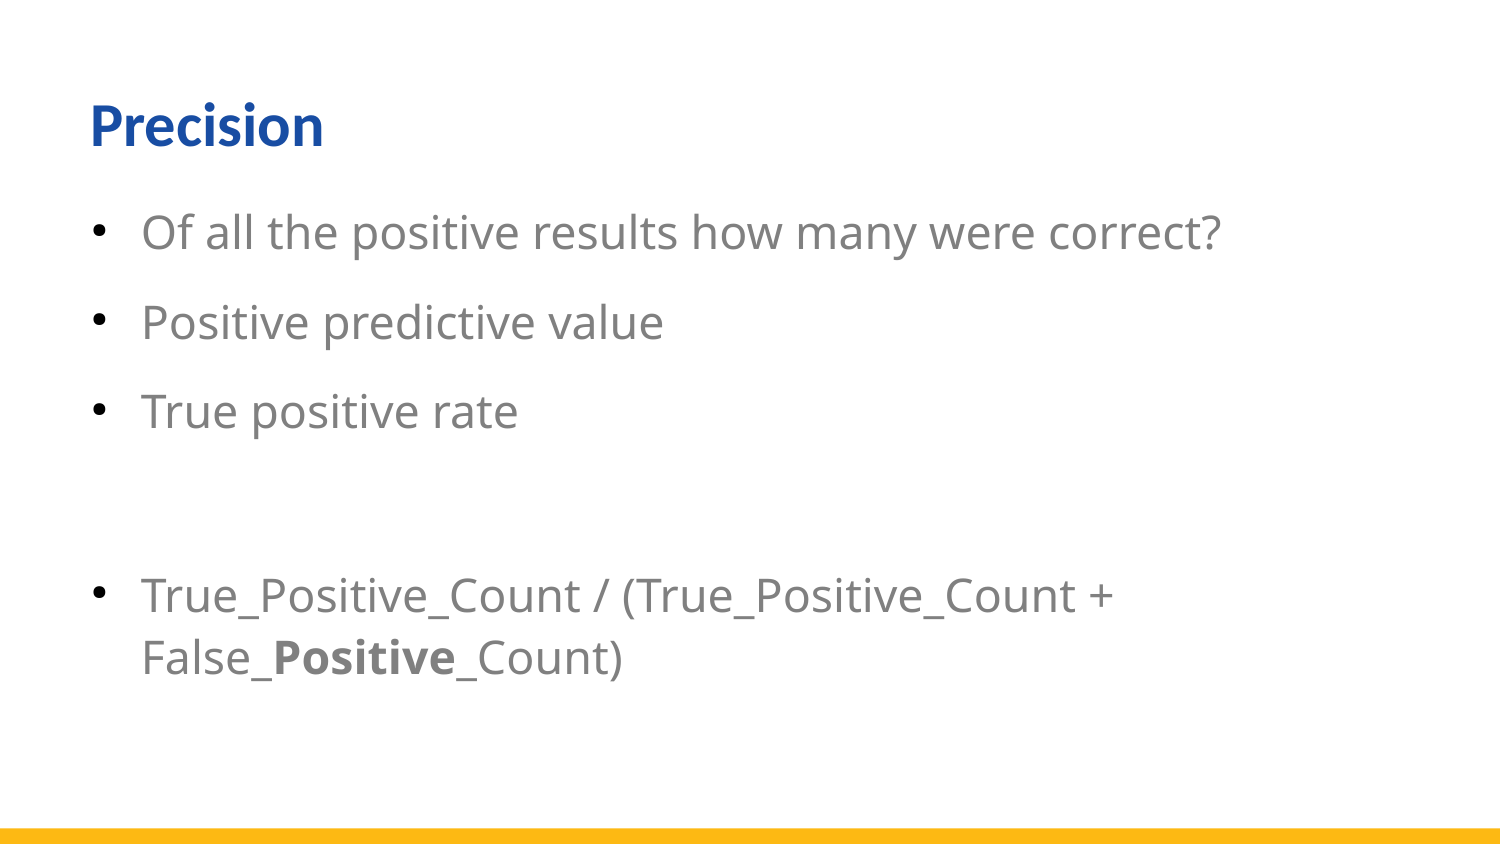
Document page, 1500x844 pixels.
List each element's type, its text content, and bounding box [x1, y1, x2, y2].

title Precision [75, 0, 1425, 197]
list Of all the positive results how many were correct? Positive predictive value True positive rate True_Positive_Count / (True_Positive_Count + False_Positive_Count) [75, 197, 1425, 687]
